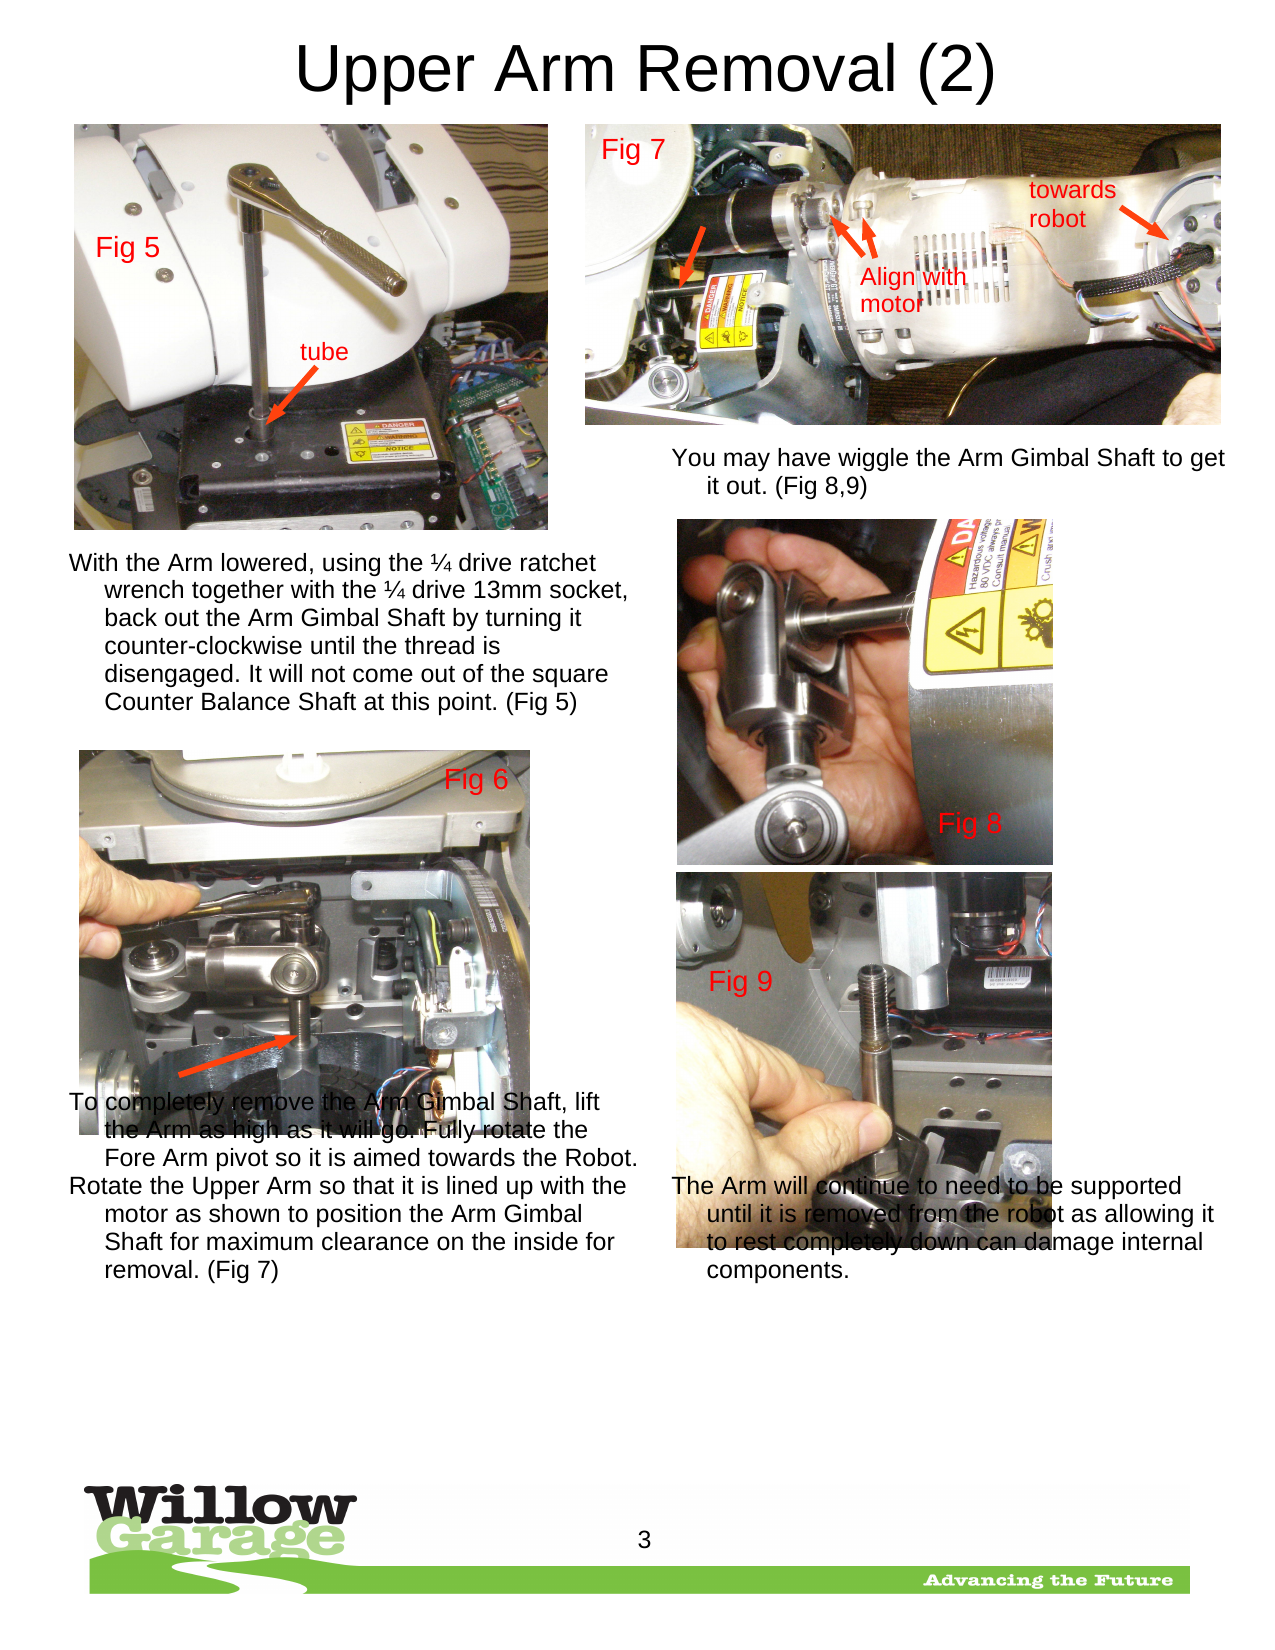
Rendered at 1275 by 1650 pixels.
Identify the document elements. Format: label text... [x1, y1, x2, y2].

text_box towards robot [1014, 168, 1164, 247]
title Upper Arm Removal (2) [94, 16, 1200, 120]
text_box tube [285, 330, 437, 377]
text_box Fig 5 [80, 223, 176, 276]
text_box Fig 6 [429, 755, 546, 807]
text_box Fig 8 [922, 799, 1047, 851]
text_box Fig 7 [586, 126, 684, 178]
list With the Arm lowered, using the ¼ drive ratchet wrench together with the ¼ drive 13mm socket, back out the Arm Gimbal Shaft by turning it counter-clockwise until the thread is disengaged. It will not come out of the square Counter Balance Shaft at this point. (Fig 5) To completely remove the Arm Gimbal Shaft, lift the Arm as high as it will go. Fully rotate the Fore Arm pivot so it is aimed towards the Robot. Rotate the Upper Arm so that it is lined up with the motor as shown to position the Arm Gimbal Shaft for maximum clearance on the inside for removal. (Fig 7) [33, 548, 635, 1650]
list You may have wiggle the Arm Gimbal Shaft to get it out. (Fig 8,9) The Arm will continue to need to be supported until it is removed from the robot as allowing it to rest completely down can damage internal components. [635, 443, 1229, 1650]
text_box Align with motor [845, 254, 995, 333]
picture [585, 124, 1221, 425]
picture [74, 124, 548, 530]
